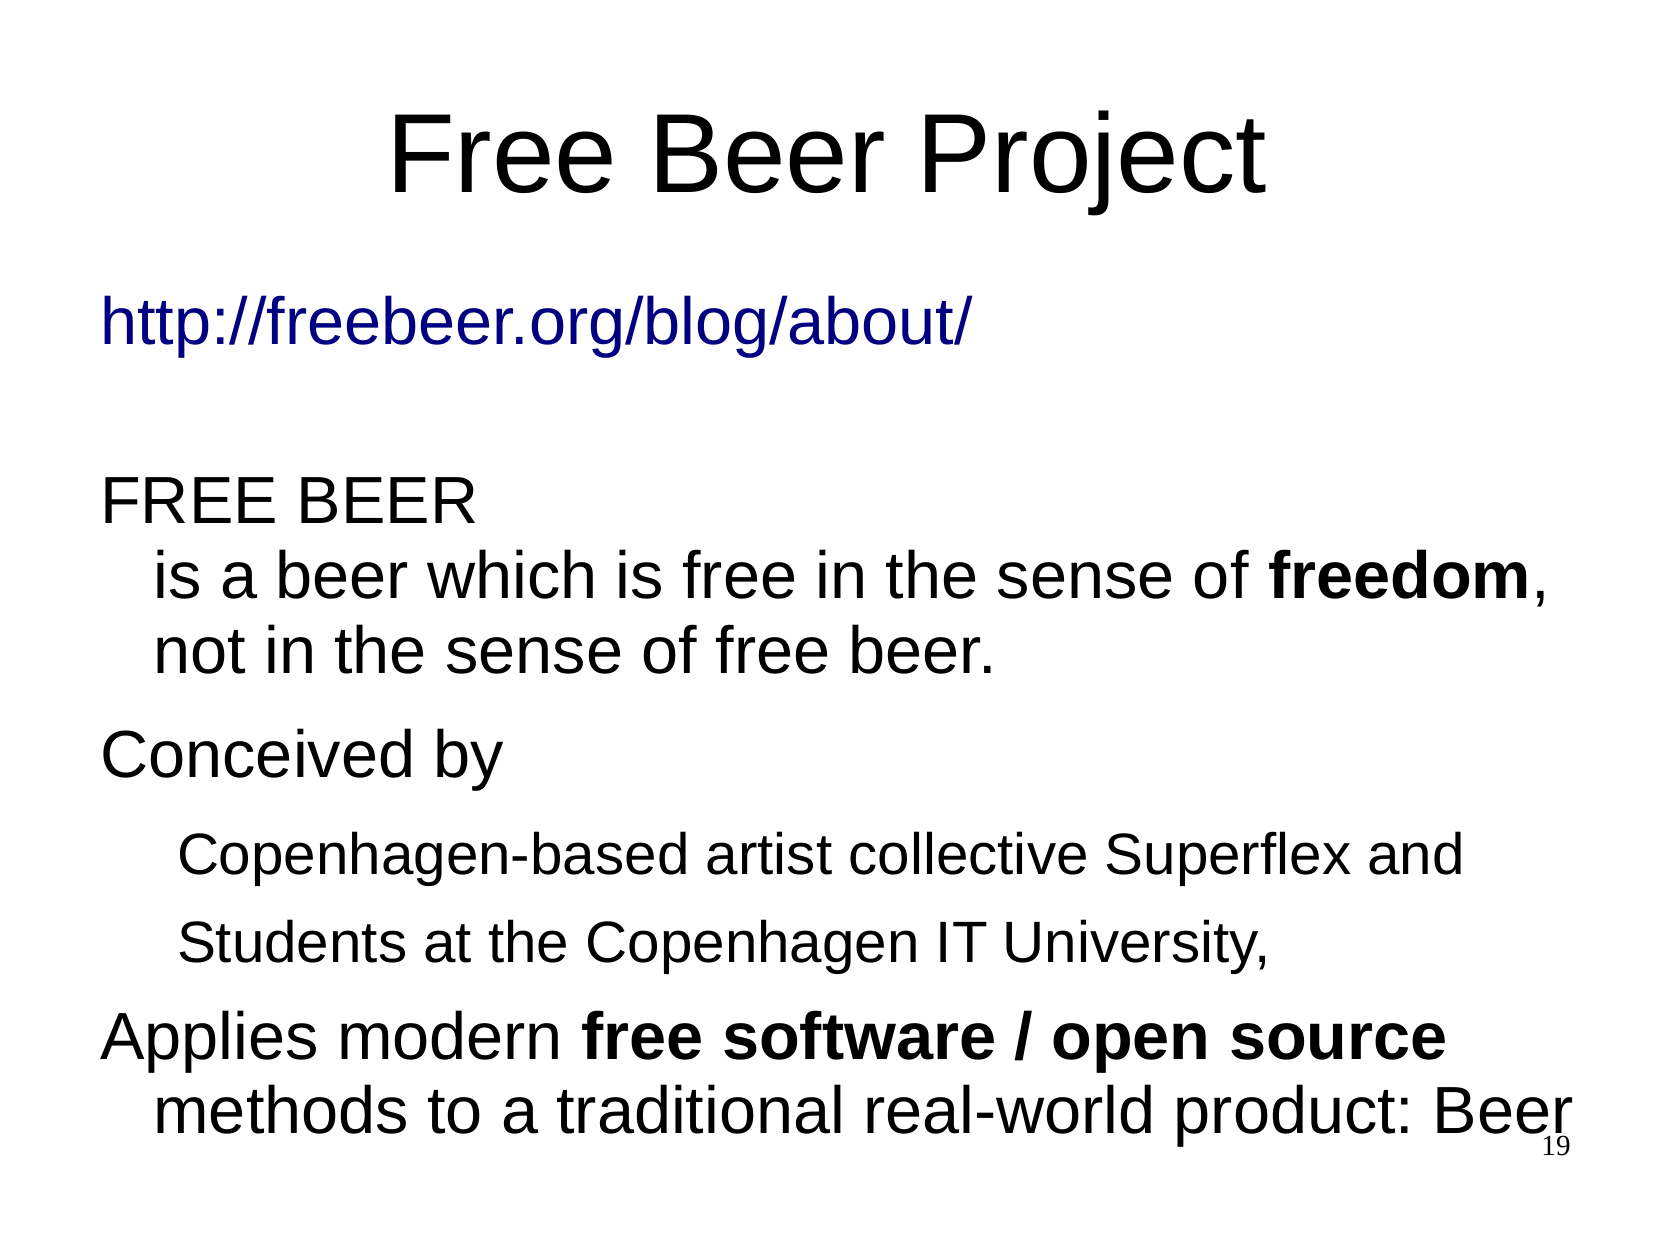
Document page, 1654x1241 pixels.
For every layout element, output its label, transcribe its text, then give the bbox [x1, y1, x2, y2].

list http://freebeer.org/blog/about/ FREE BEER is a beer which is free in the sense of freedom, not in the sense of free beer. Conceived by Copenhagen-based artist collective Superflex and Students at the Copenhagen IT University, Applies modern free software / open source methods to a traditional real-world product: Beer [82, 284, 1613, 1148]
title Free Beer Project [82, 49, 1571, 257]
